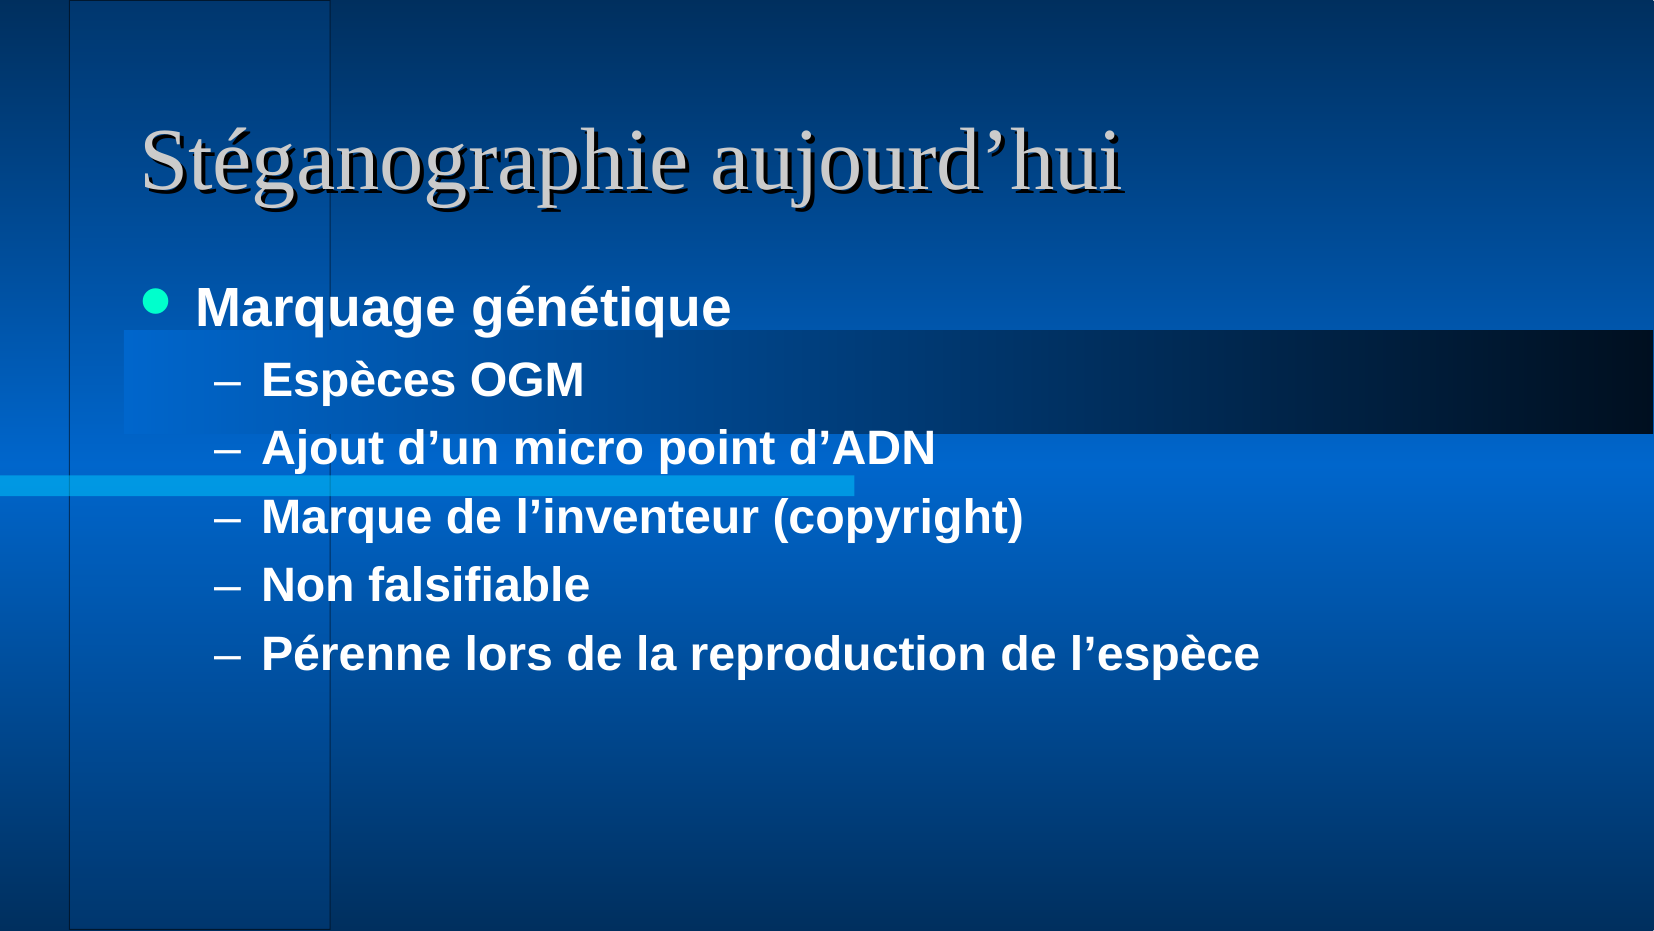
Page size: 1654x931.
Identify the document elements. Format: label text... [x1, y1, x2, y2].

list Marquage génétique Espèces OGM Ajout d’un micro point d’ADN Marque de l’inventeur (copyright) Non falsifiable Pérenne lors de la reproduction de l’espèce [124, 268, 1530, 827]
title Stéganographie aujourd’hui [124, 82, 1530, 238]
